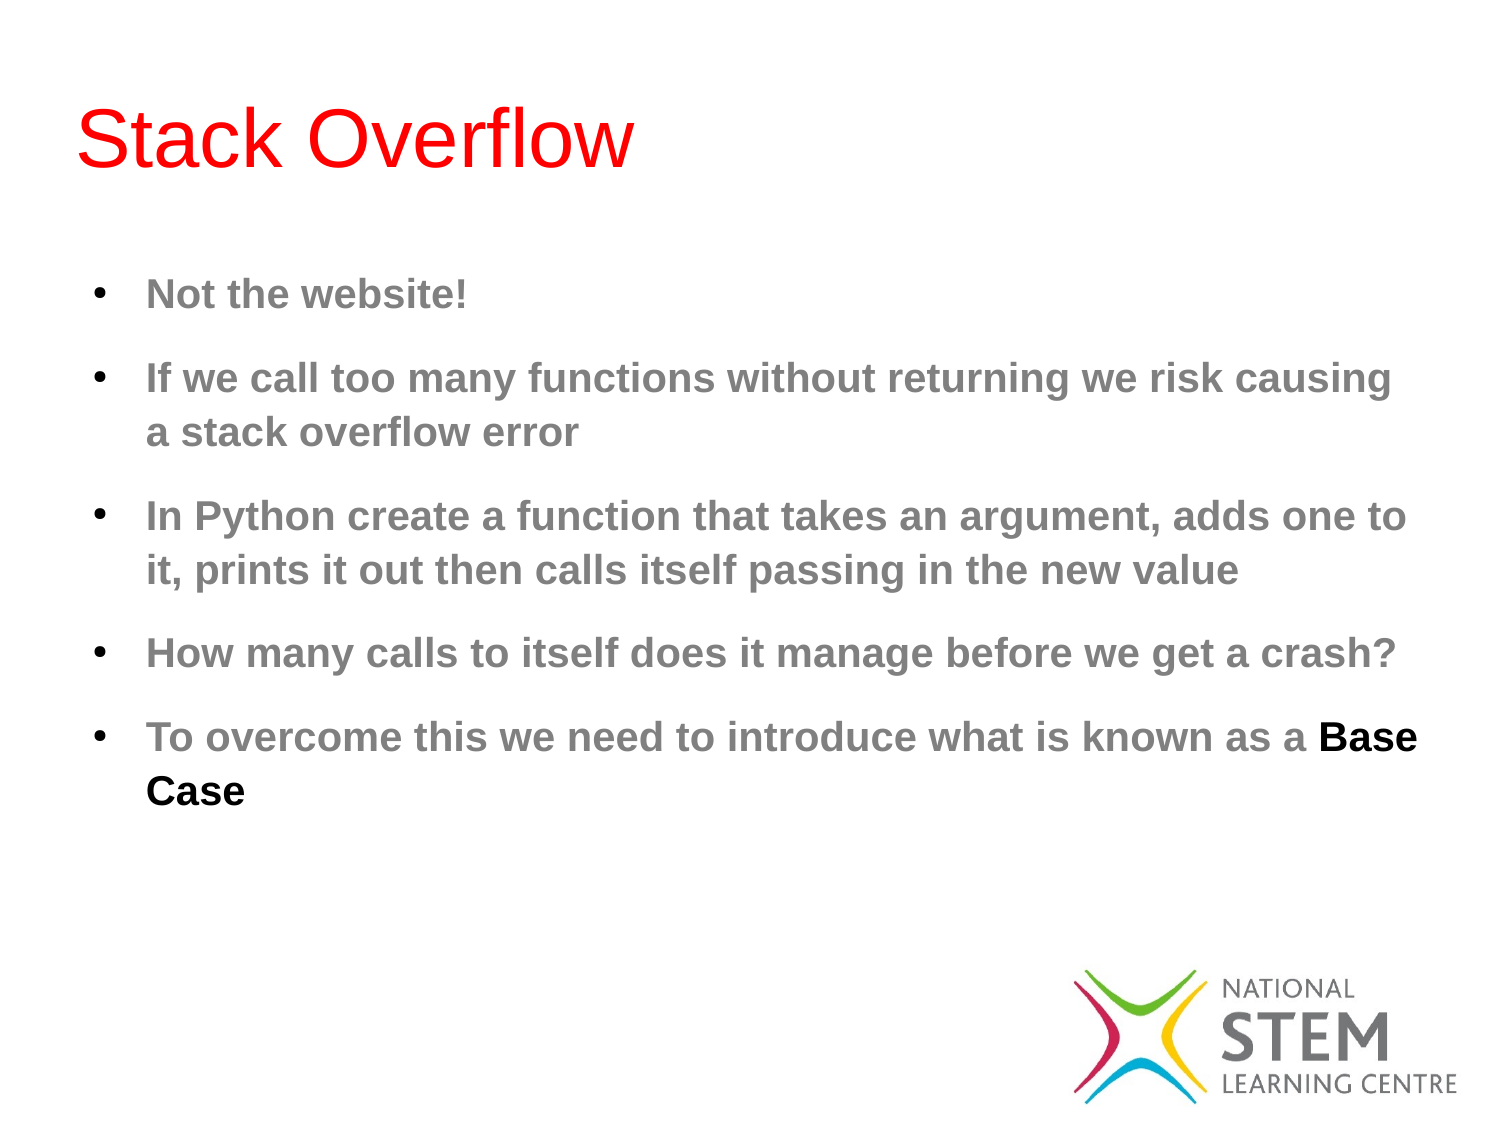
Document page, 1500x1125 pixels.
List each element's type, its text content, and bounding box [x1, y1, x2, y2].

picture [1057, 953, 1472, 1120]
title Stack Overflow [75, 44, 1425, 233]
list Not the website! If we call too many functions without returning we risk causing a stack overflow error In Python create a function that takes an argument, adds one to it, prints it out then calls itself passing in the new value How many calls to itself does it manage before we get a crash? To overcome this we need to introduce what is known as a Base Case [75, 263, 1425, 916]
